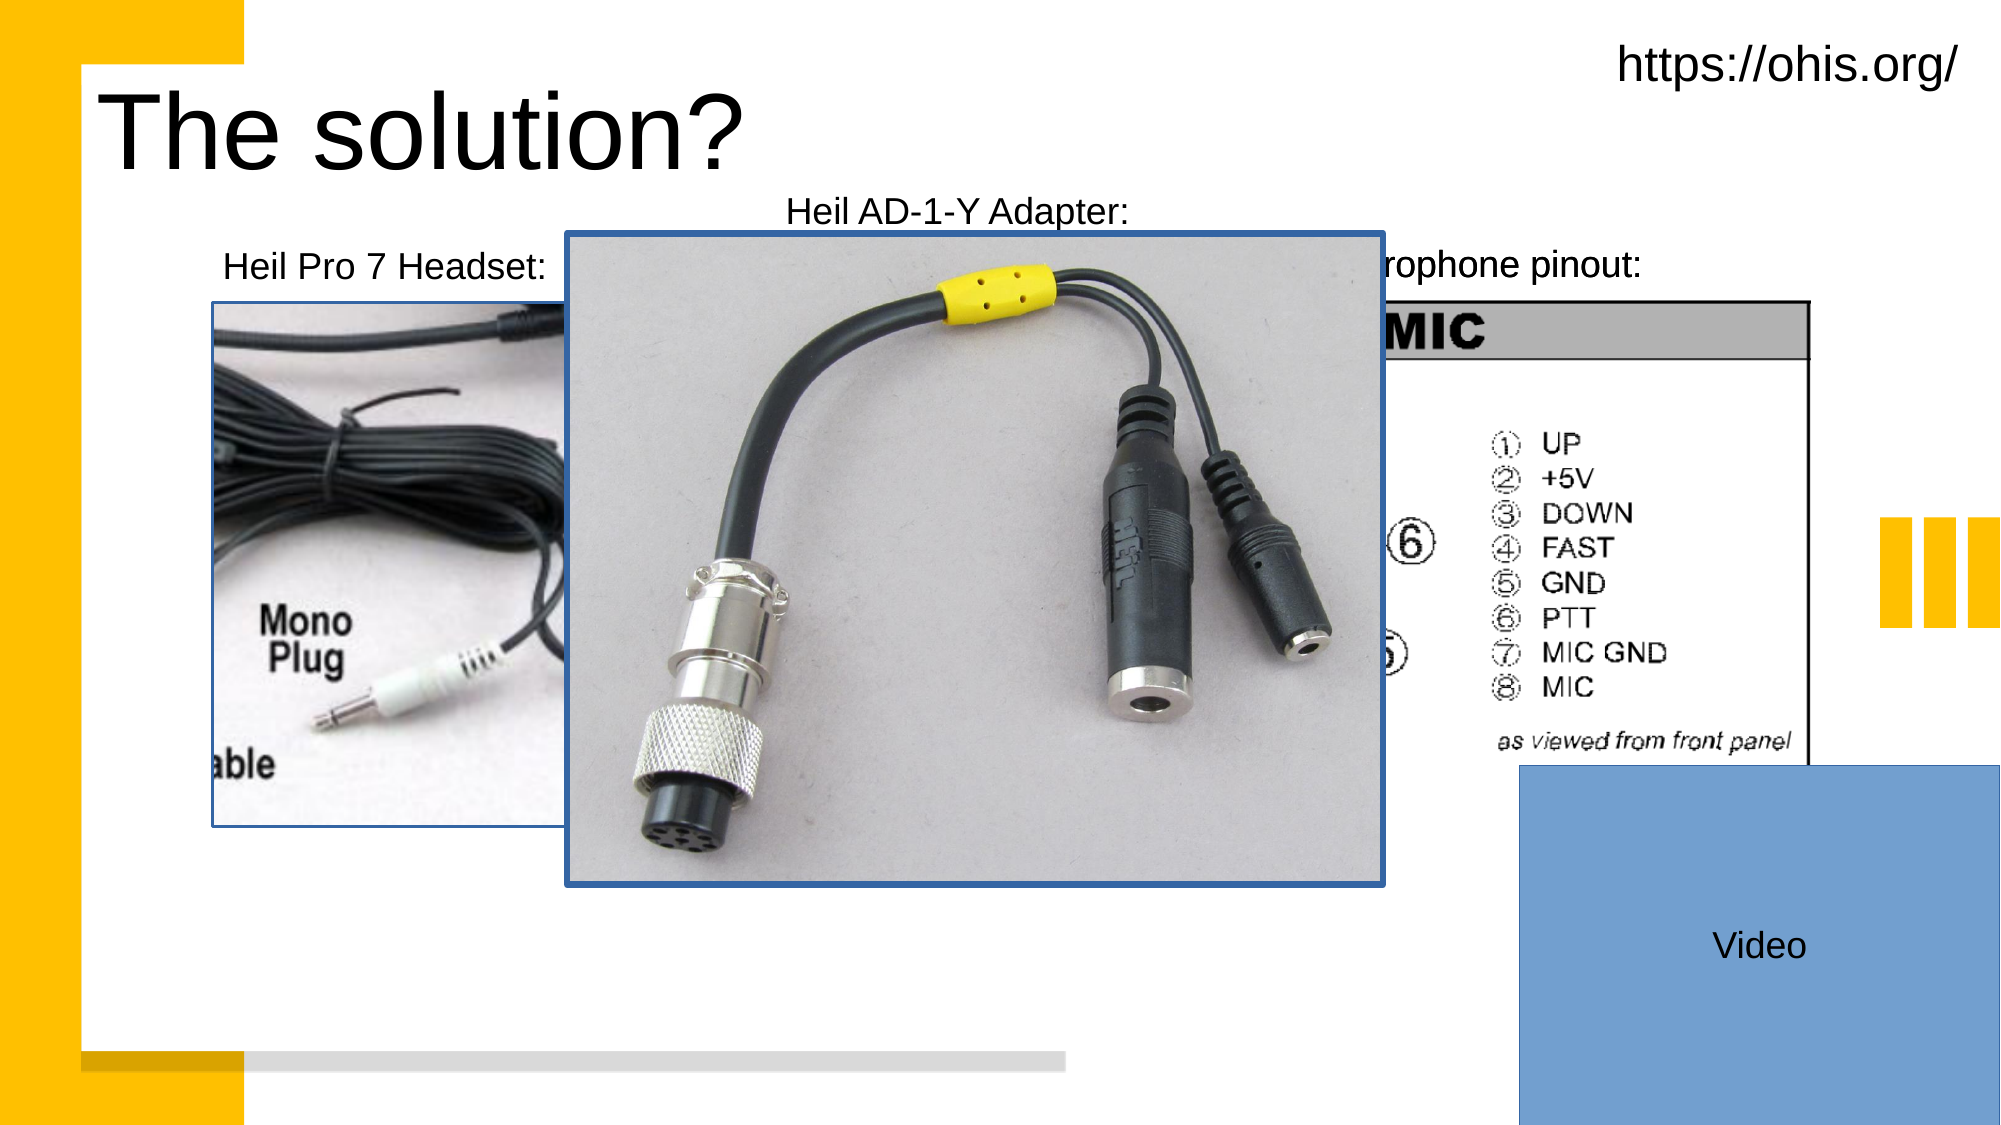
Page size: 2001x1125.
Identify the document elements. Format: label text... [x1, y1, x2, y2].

text_box Heil AD-1-Y Adapter: [770, 183, 1145, 230]
text_box Heil Pro 7 Headset: [207, 238, 563, 296]
text_box The solution? [81, 64, 1921, 201]
picture [214, 303, 564, 826]
text_box Video [1519, 765, 2000, 1125]
picture [570, 236, 1381, 882]
text_box https://ohis.org/ [1590, 29, 1974, 105]
text_box Yaesu FT-920 Microphone pinout: [1386, 236, 1658, 294]
text_box [0, 0, 2000, 1125]
picture [1386, 293, 1811, 766]
